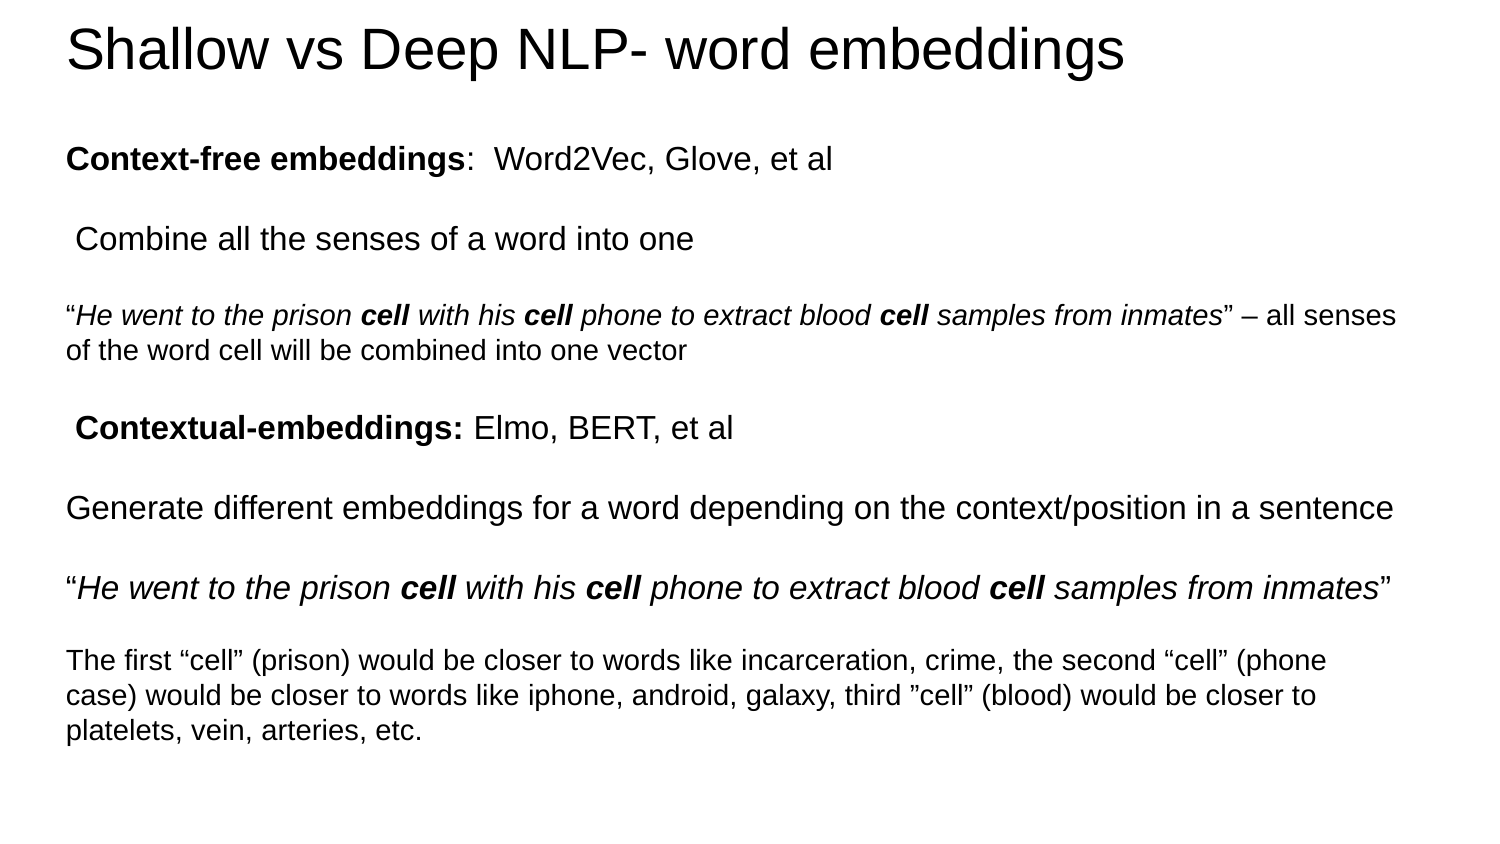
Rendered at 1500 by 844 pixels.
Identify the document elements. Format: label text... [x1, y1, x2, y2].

text_box Context-free embeddings: Word2Vec, Glove, et al Combine all the senses of a word into one “He went to the prison cell with his cell phone to extract blood cell samples from inmates” – all senses of the word cell will be combined into one vector Contextual-embeddings: Elmo, BERT, et al Generate different embeddings for a word depending on the context/position in a sentence “He went to the prison cell with his cell phone to extract blood cell samples from inmates” The first “cell” (prison) would be closer to words like incarceration, crime, the second “cell” (phone case) would be closer to words like iphone, android, galaxy, third ”cell” (blood) would be closer to platelets, vein, arteries, etc. [51, 89, 1413, 844]
title Shallow vs Deep NLP- word embeddings [51, 0, 1449, 90]
